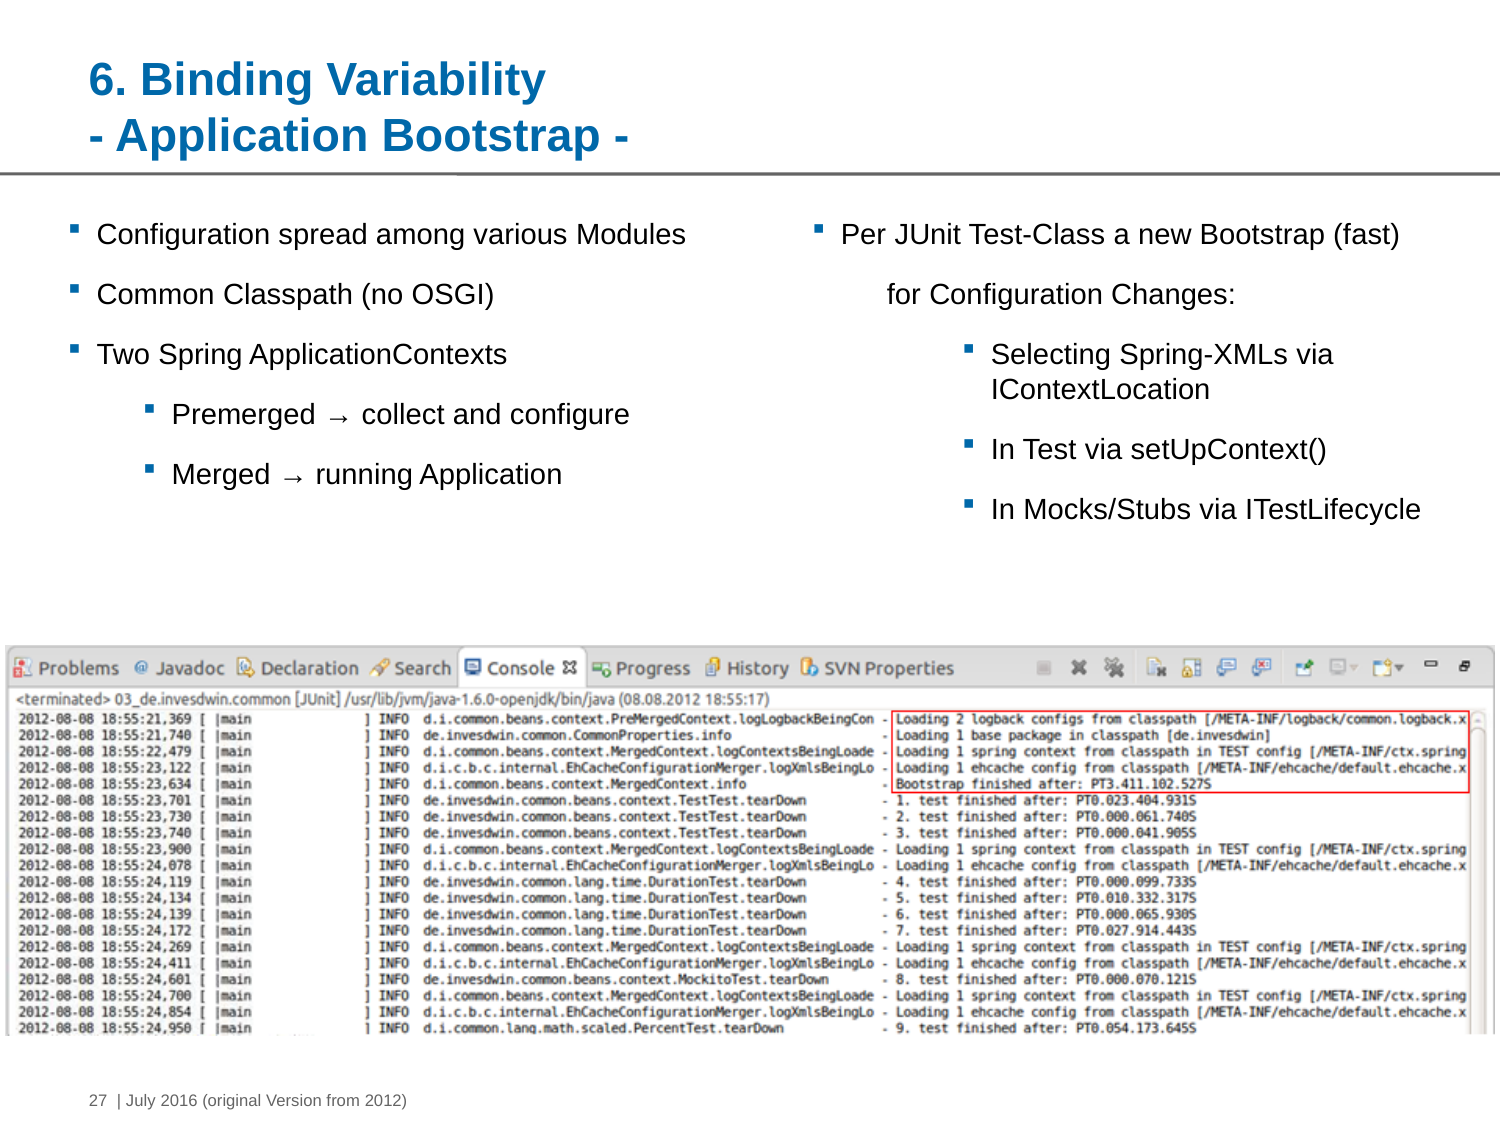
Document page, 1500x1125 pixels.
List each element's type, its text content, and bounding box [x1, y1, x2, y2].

title 6. Binding Variability - Application Bootstrap - [0, 40, 1223, 168]
text_box Configuration spread among various Modules Common Classpath (no OSGI) Two Spring ApplicationContexts Premerged → collect and configure Merged → running Application [53, 208, 739, 498]
picture [5, 645, 1495, 1036]
text_box Per JUnit Test-Class a new Bootstrap (fast) for Configuration Changes: Selecting Spring-XMLs via IContextLocation In Test via setUpContext() In Mocks/Stubs via ITestLifecycle [797, 208, 1500, 533]
